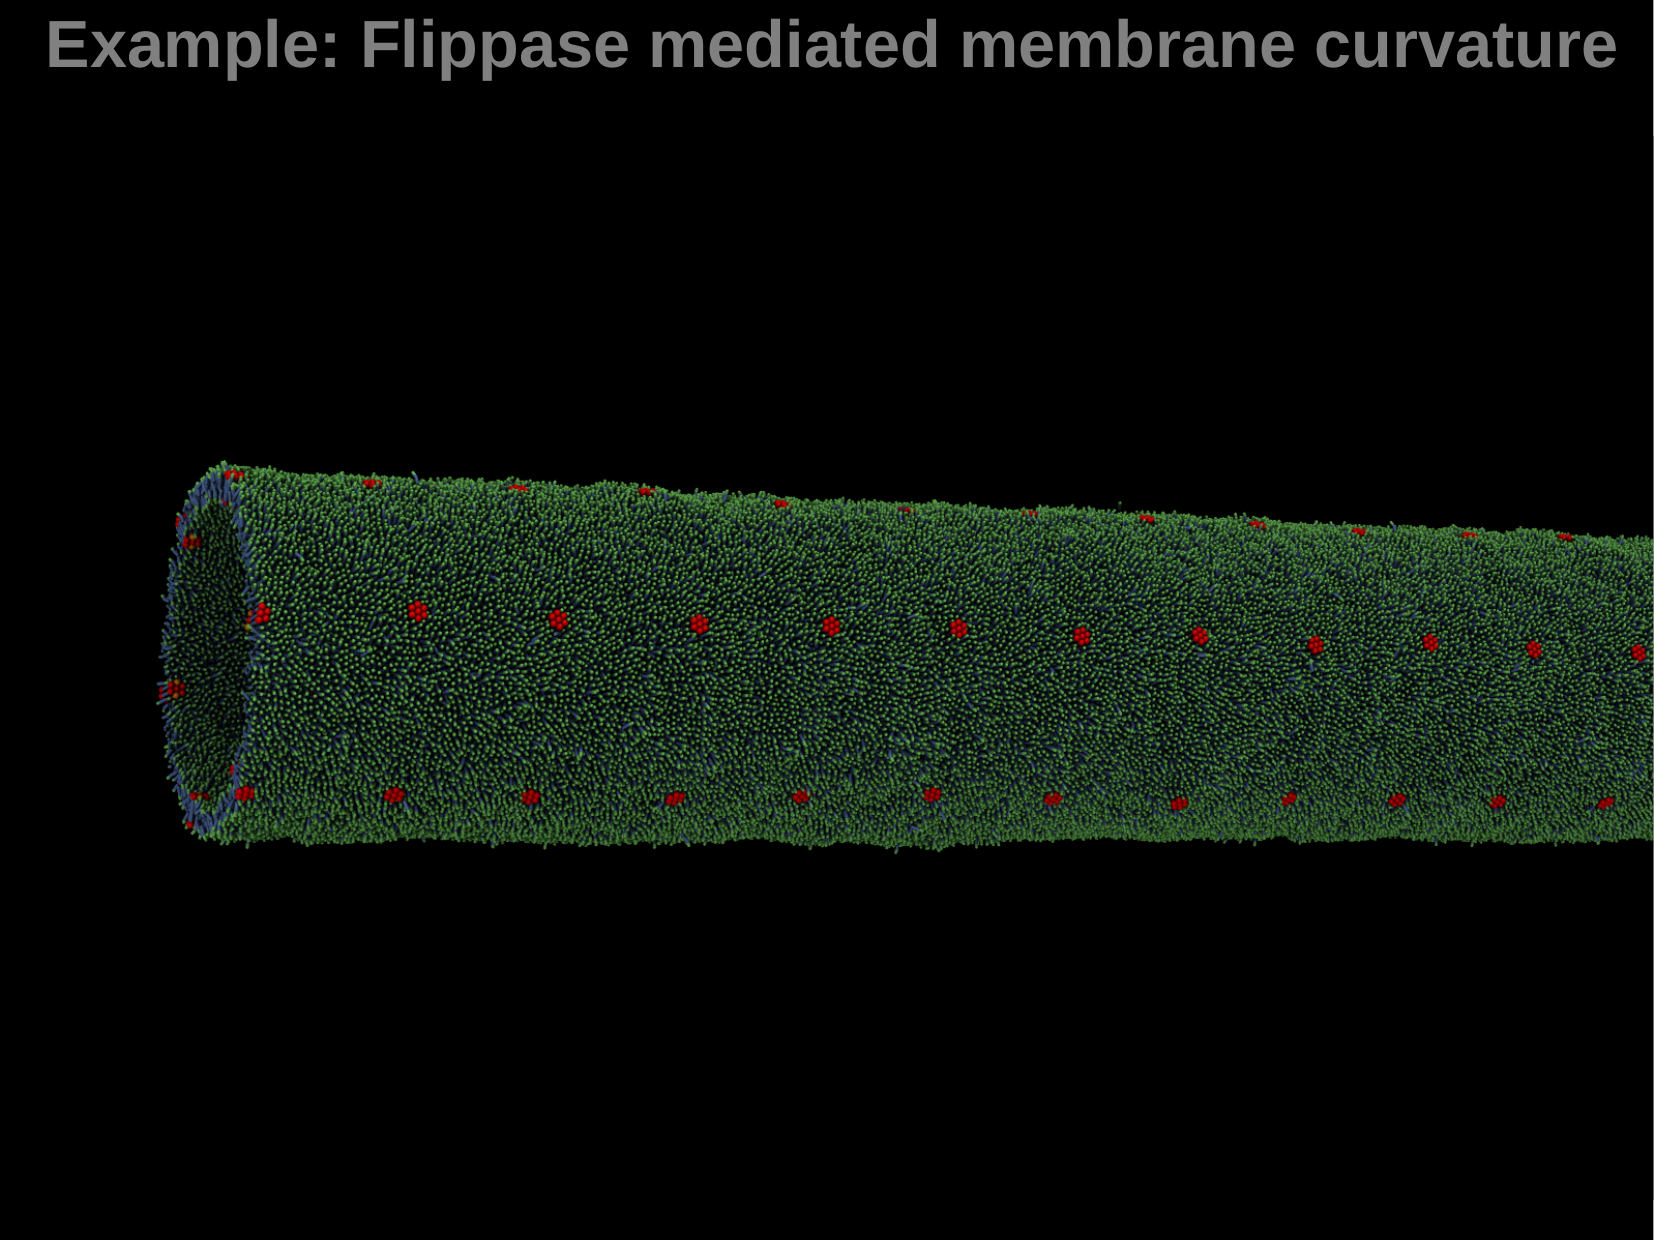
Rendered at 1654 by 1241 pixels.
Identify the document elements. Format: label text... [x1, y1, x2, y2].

picture [0, 136, 1654, 1201]
text_box Example: Flippase mediated membrane curvature [0, 0, 1654, 92]
